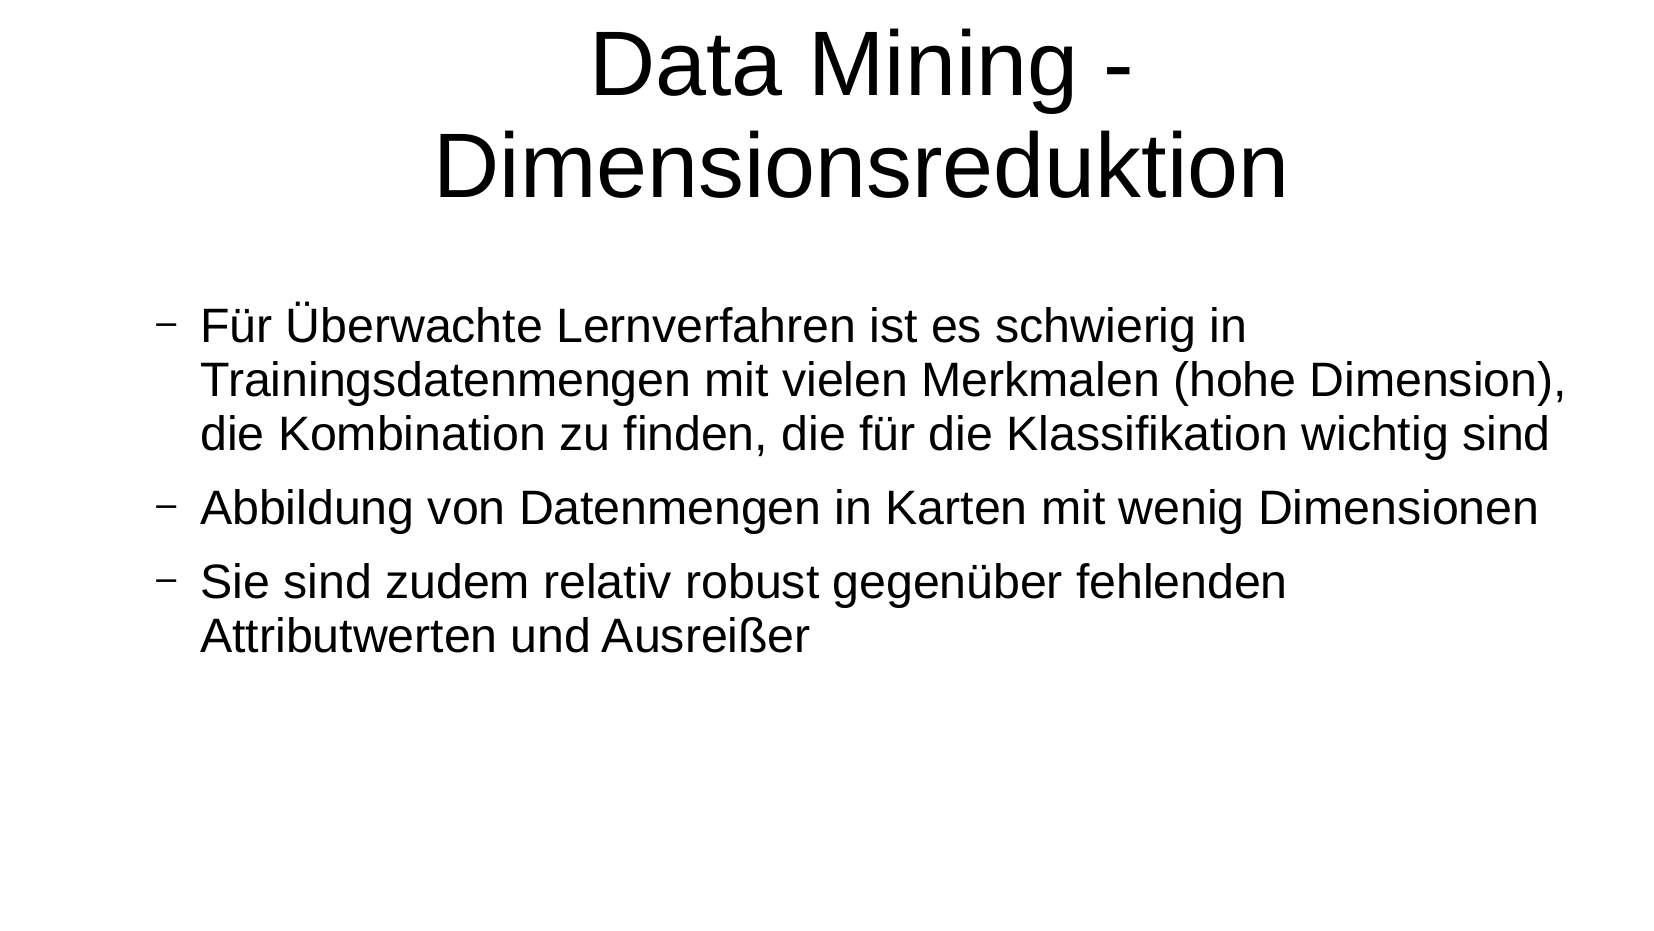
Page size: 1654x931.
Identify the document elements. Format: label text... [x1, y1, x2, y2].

list Für Überwachte Lernverfahren ist es schwierig in Trainingsdatenmengen mit vielen Merkmalen (hohe Dimension), die Kombination zu finden, die für die Klassifikation wichtig sind Abbildung von Datenmengen in Karten mit wenig Dimensionen Sie sind zudem relativ robust gegenüber fehlenden Attributwerten und Ausreißer [82, 217, 1571, 758]
title Data Mining - Dimensionsreduktion [82, 12, 1571, 217]
